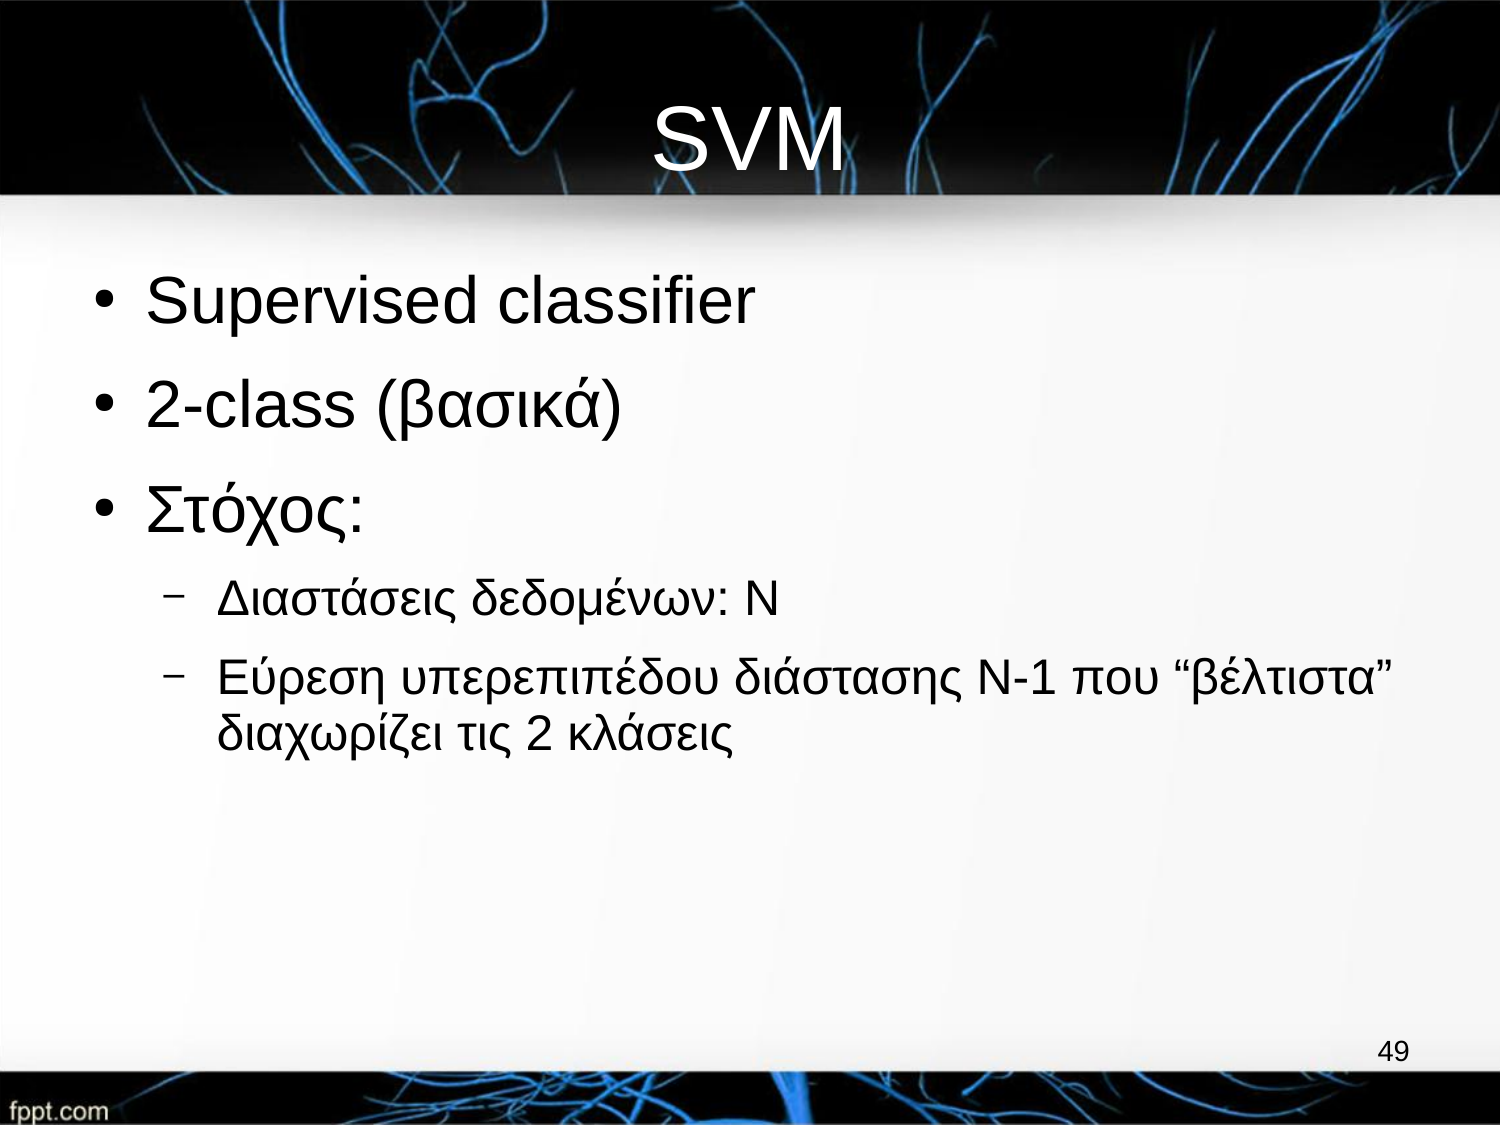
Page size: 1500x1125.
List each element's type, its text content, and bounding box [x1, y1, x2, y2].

list Supervised classifier 2-class (βασικά) Στόχος: Διαστάσεις δεδομένων: Ν Εύρεση υπερεπιπέδου διάστασης Ν-1 που “βέλτιστα” διαχωρίζει τις 2 κλάσεις [75, 263, 1456, 1048]
picture [0, 0, 1500, 1125]
title SVM [75, 45, 1425, 233]
